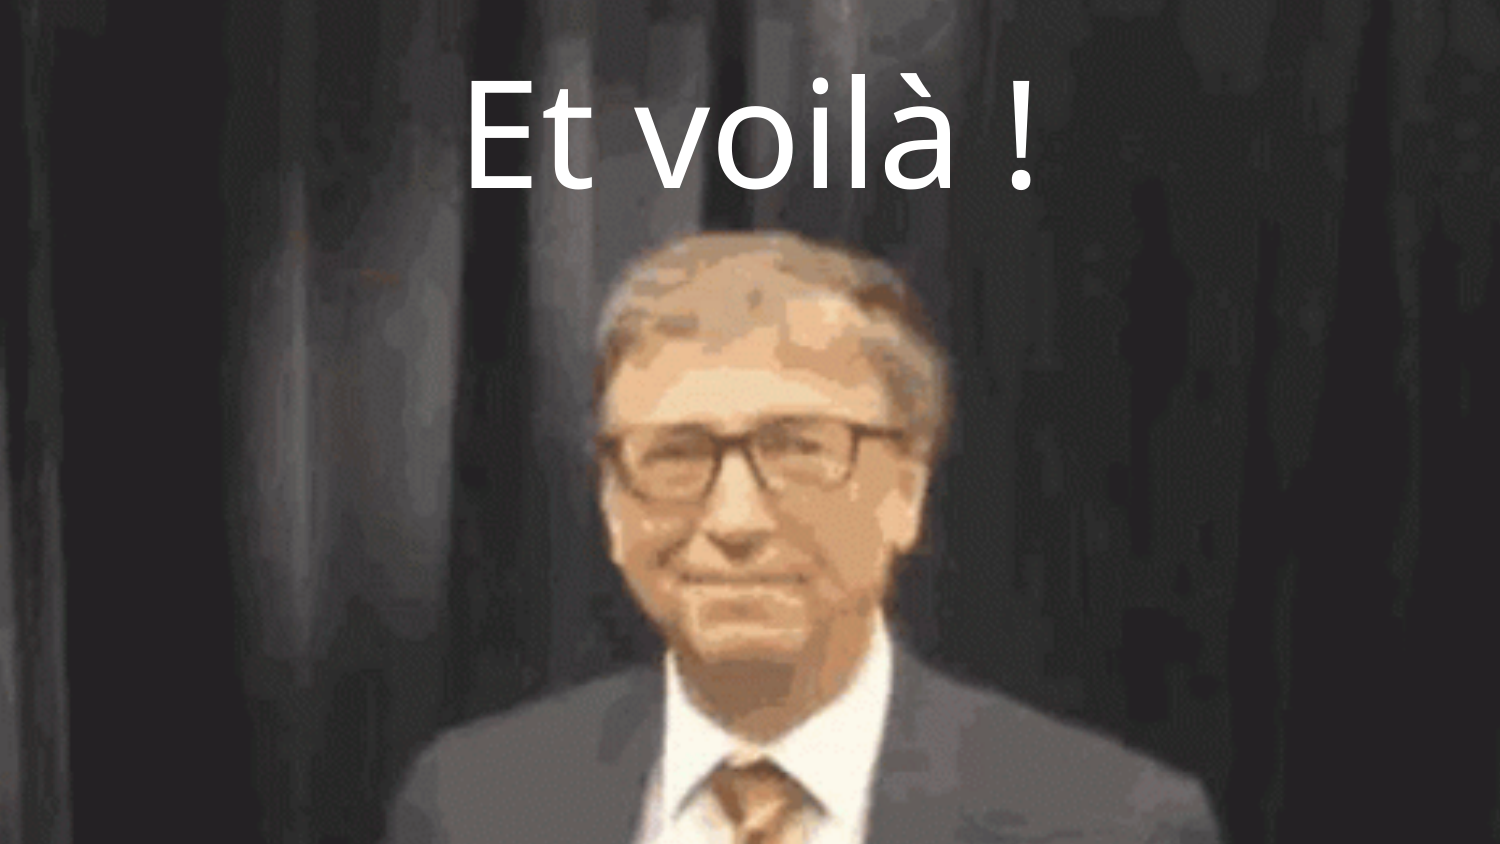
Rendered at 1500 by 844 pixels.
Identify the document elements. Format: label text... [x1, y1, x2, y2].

picture [0, 0, 1500, 844]
title Et voilà ! [188, 66, 1312, 278]
